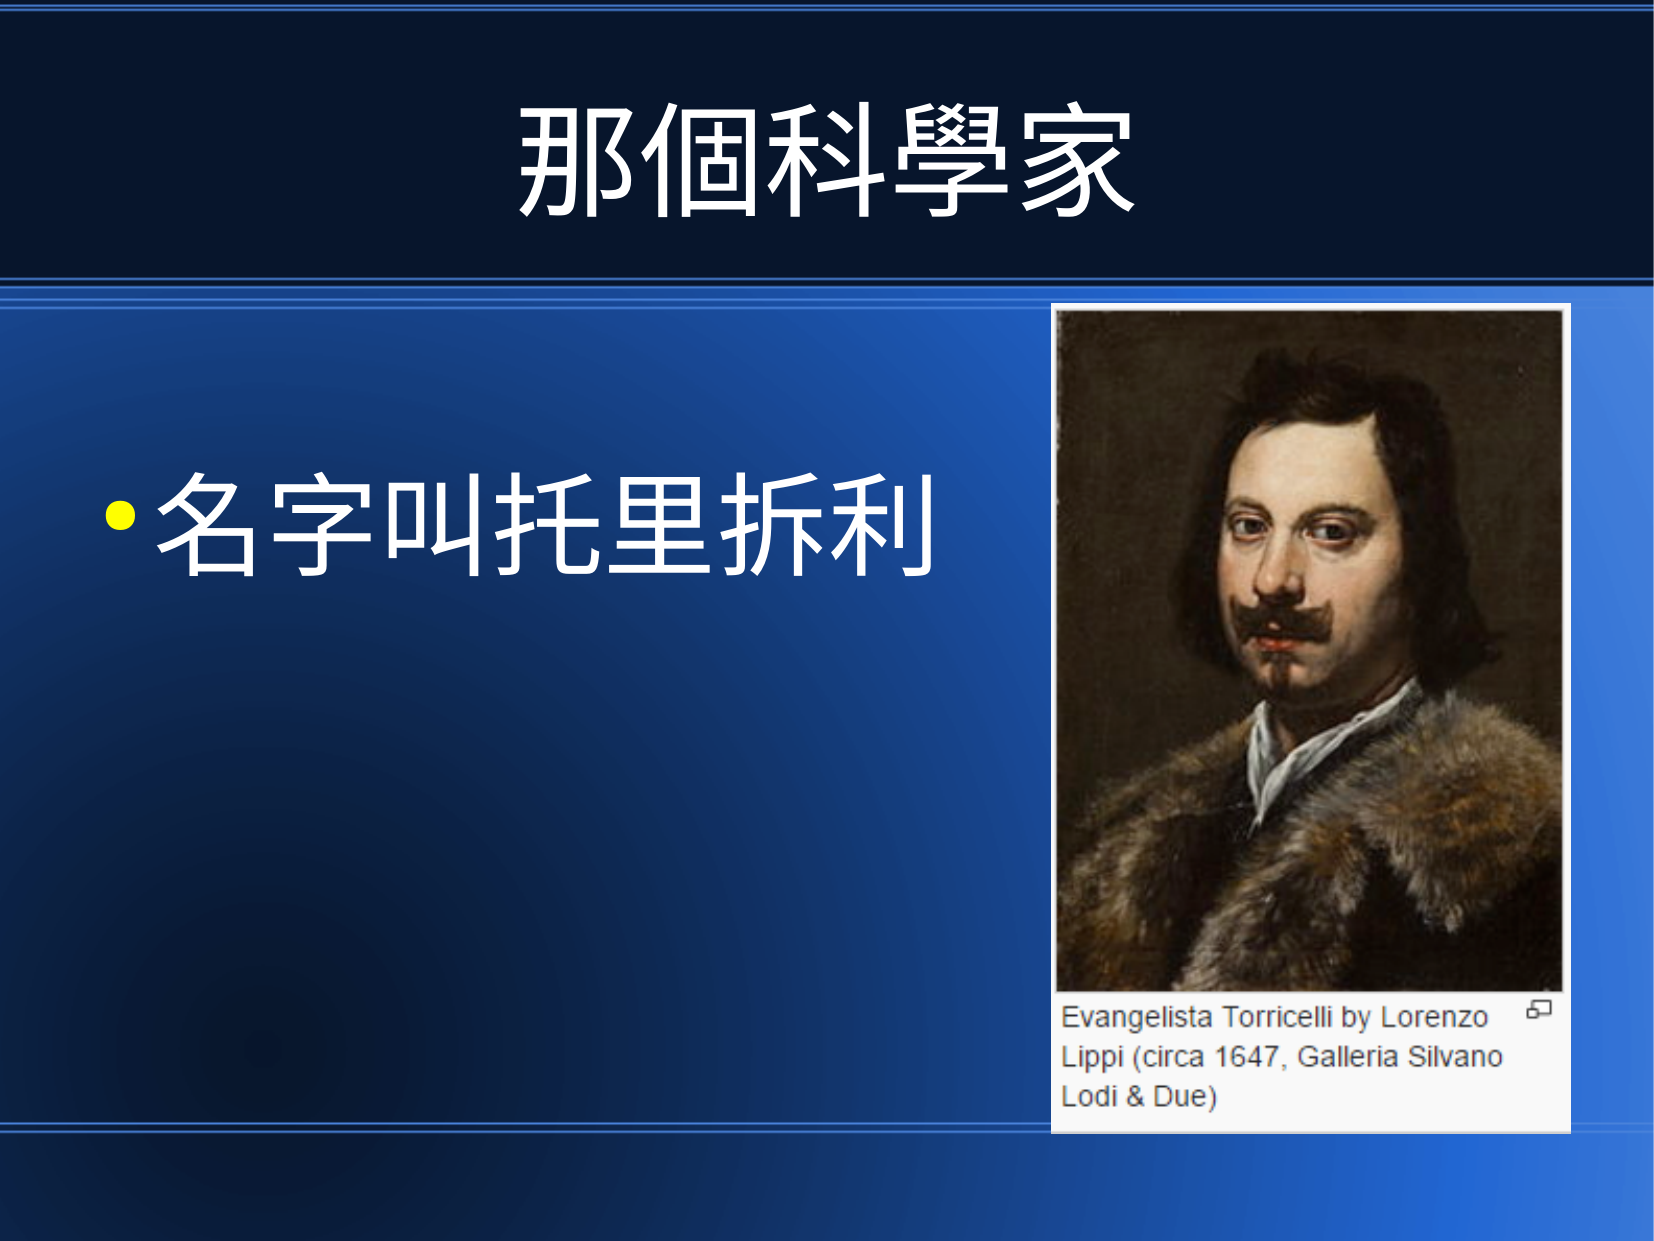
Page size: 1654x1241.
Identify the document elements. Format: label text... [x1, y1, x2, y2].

title 那個科學家 [82, 49, 1571, 257]
list 名字叫托里拆利 [82, 355, 1571, 1241]
picture [0, 0, 1654, 1241]
